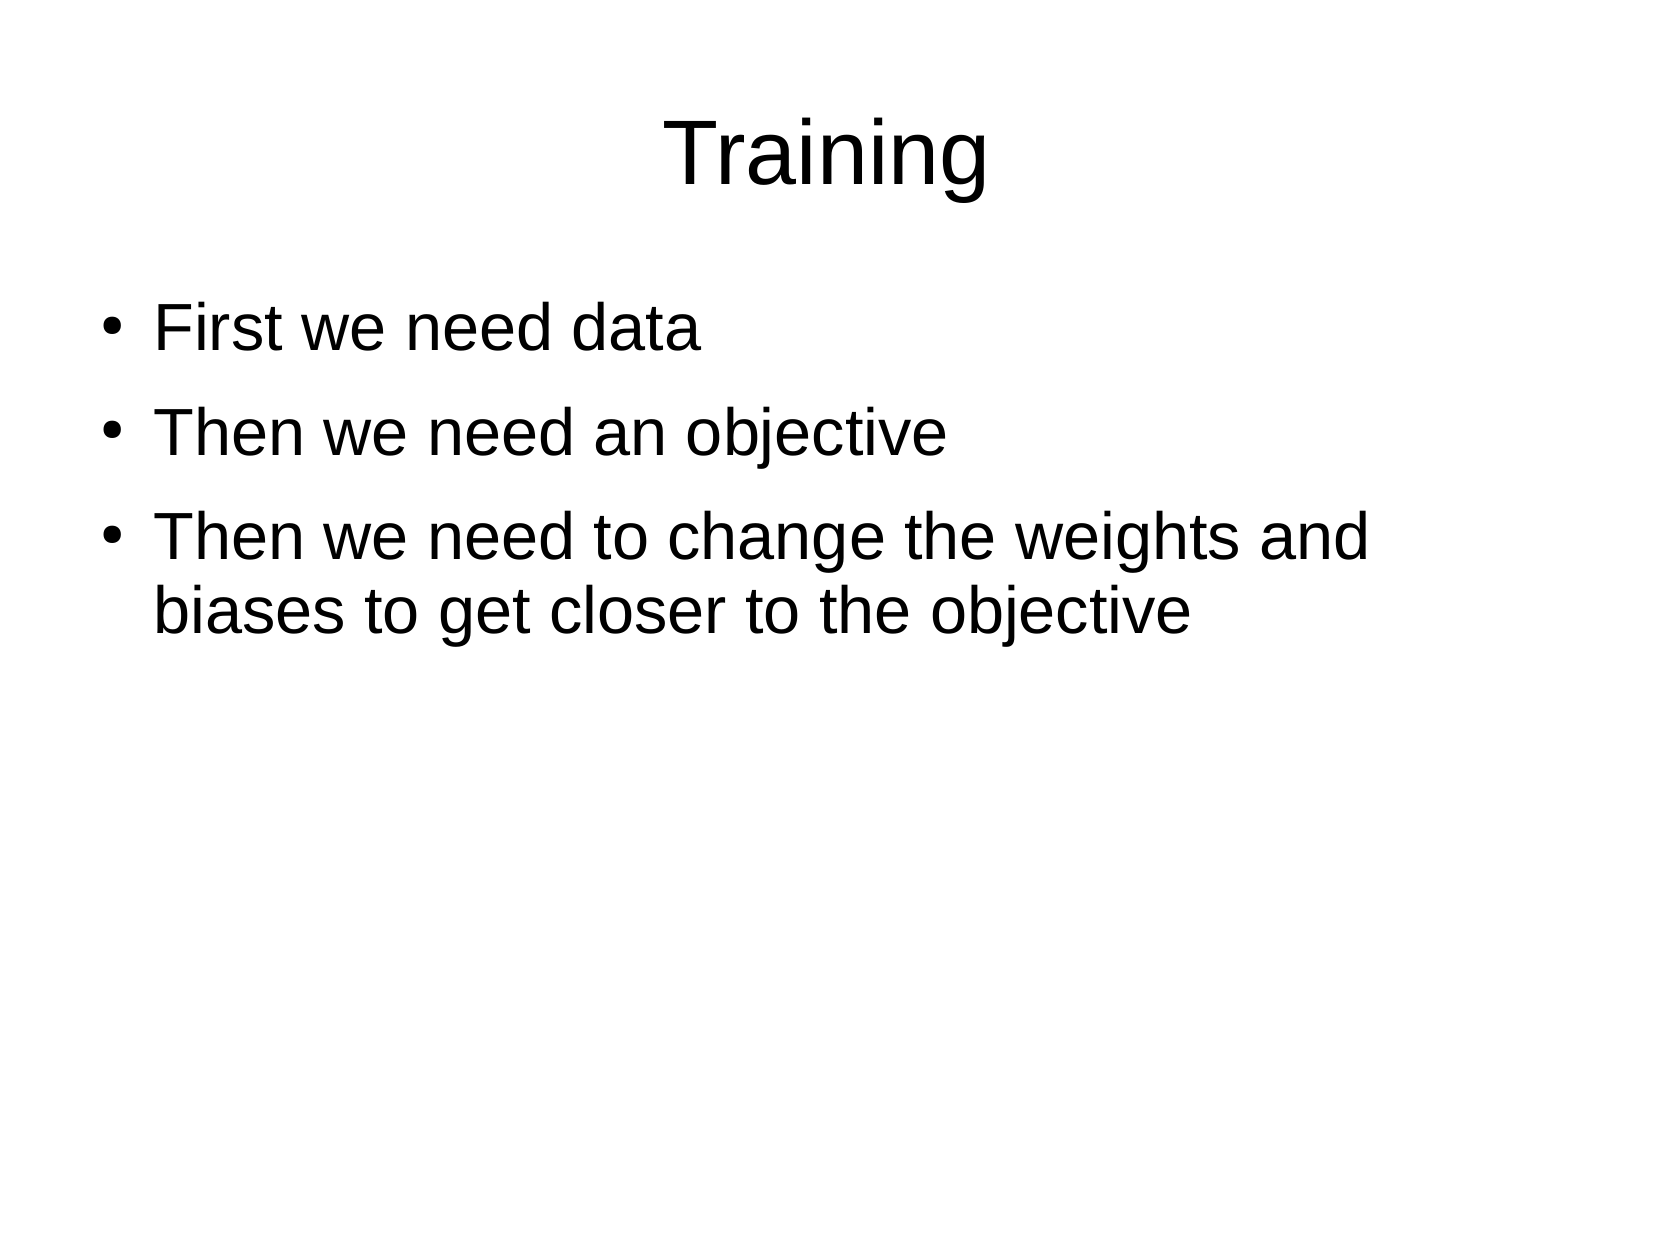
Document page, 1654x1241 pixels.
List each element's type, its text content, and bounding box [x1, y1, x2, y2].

title Training [82, 49, 1571, 257]
list First we need data Then we need an objective Then we need to change the weights and biases to get closer to the objective [82, 290, 1571, 1010]
